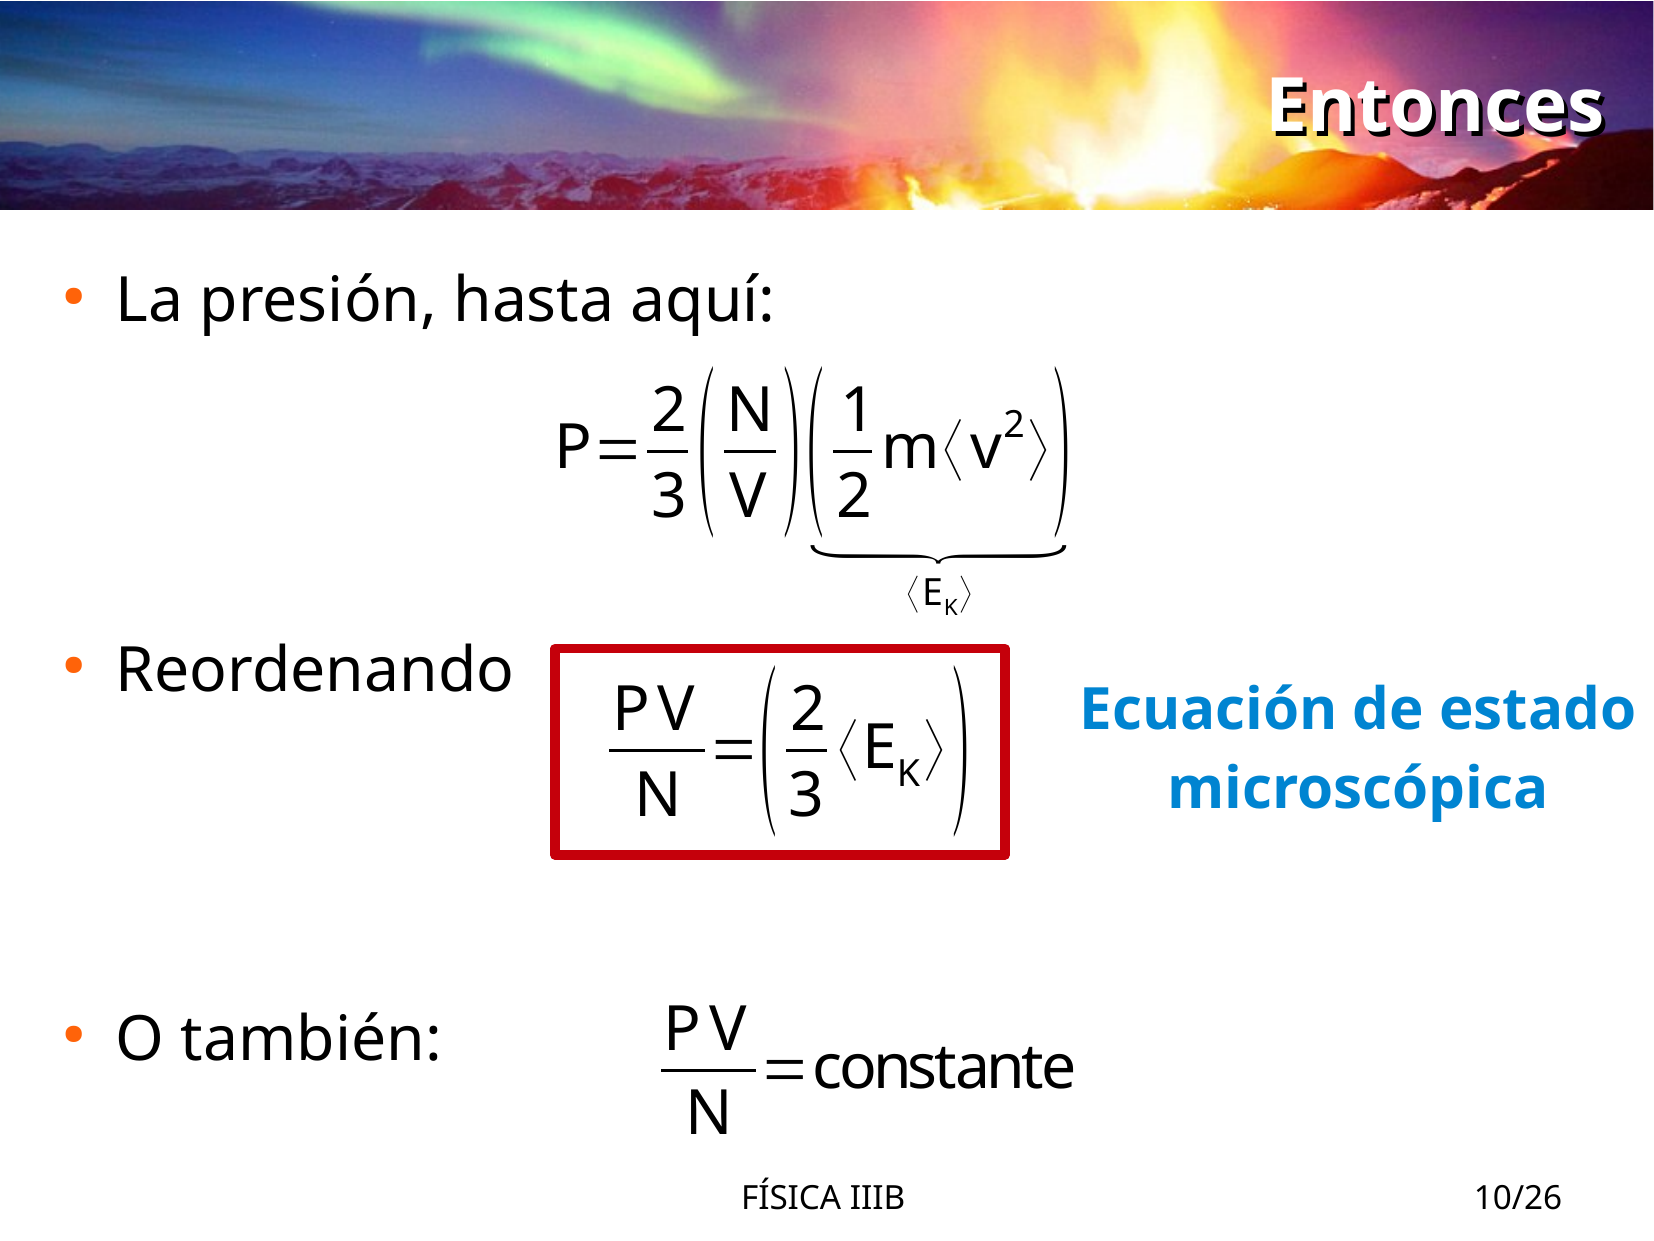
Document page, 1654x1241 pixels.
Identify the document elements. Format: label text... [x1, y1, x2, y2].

title Entonces [45, 15, 1606, 191]
chart [600, 661, 978, 841]
text_box Ecuación de estado microscópica [1065, 660, 1654, 817]
list La presión, hasta aquí: Reordenando O también: [45, 255, 1606, 1156]
picture [0, 1, 1654, 210]
chart [548, 362, 1080, 622]
chart [651, 989, 1082, 1152]
